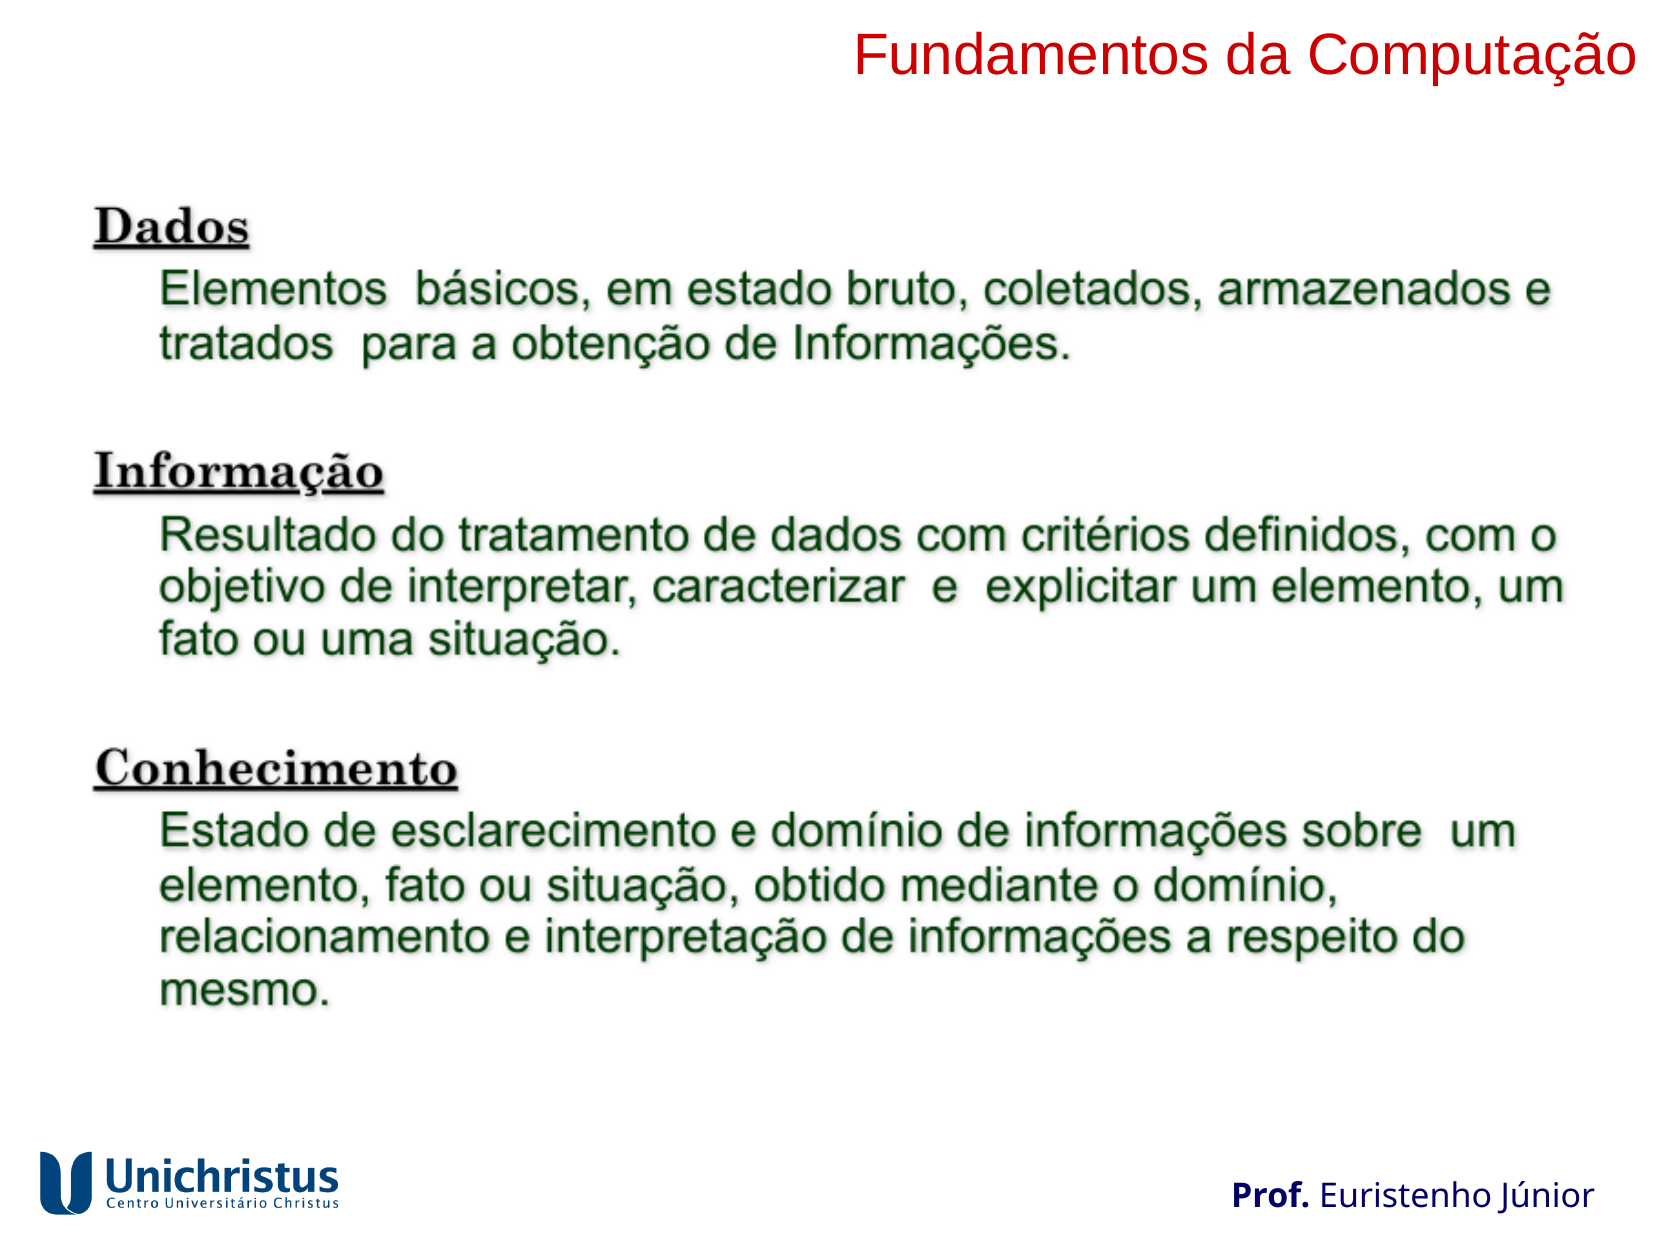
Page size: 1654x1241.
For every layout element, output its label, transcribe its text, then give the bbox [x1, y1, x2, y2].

text_box Prof. Euristenho Júnior [1216, 1163, 1654, 1224]
picture [35, 1148, 343, 1217]
text_box Fundamentos da Computação [838, 14, 1654, 95]
picture [47, 188, 1578, 1020]
